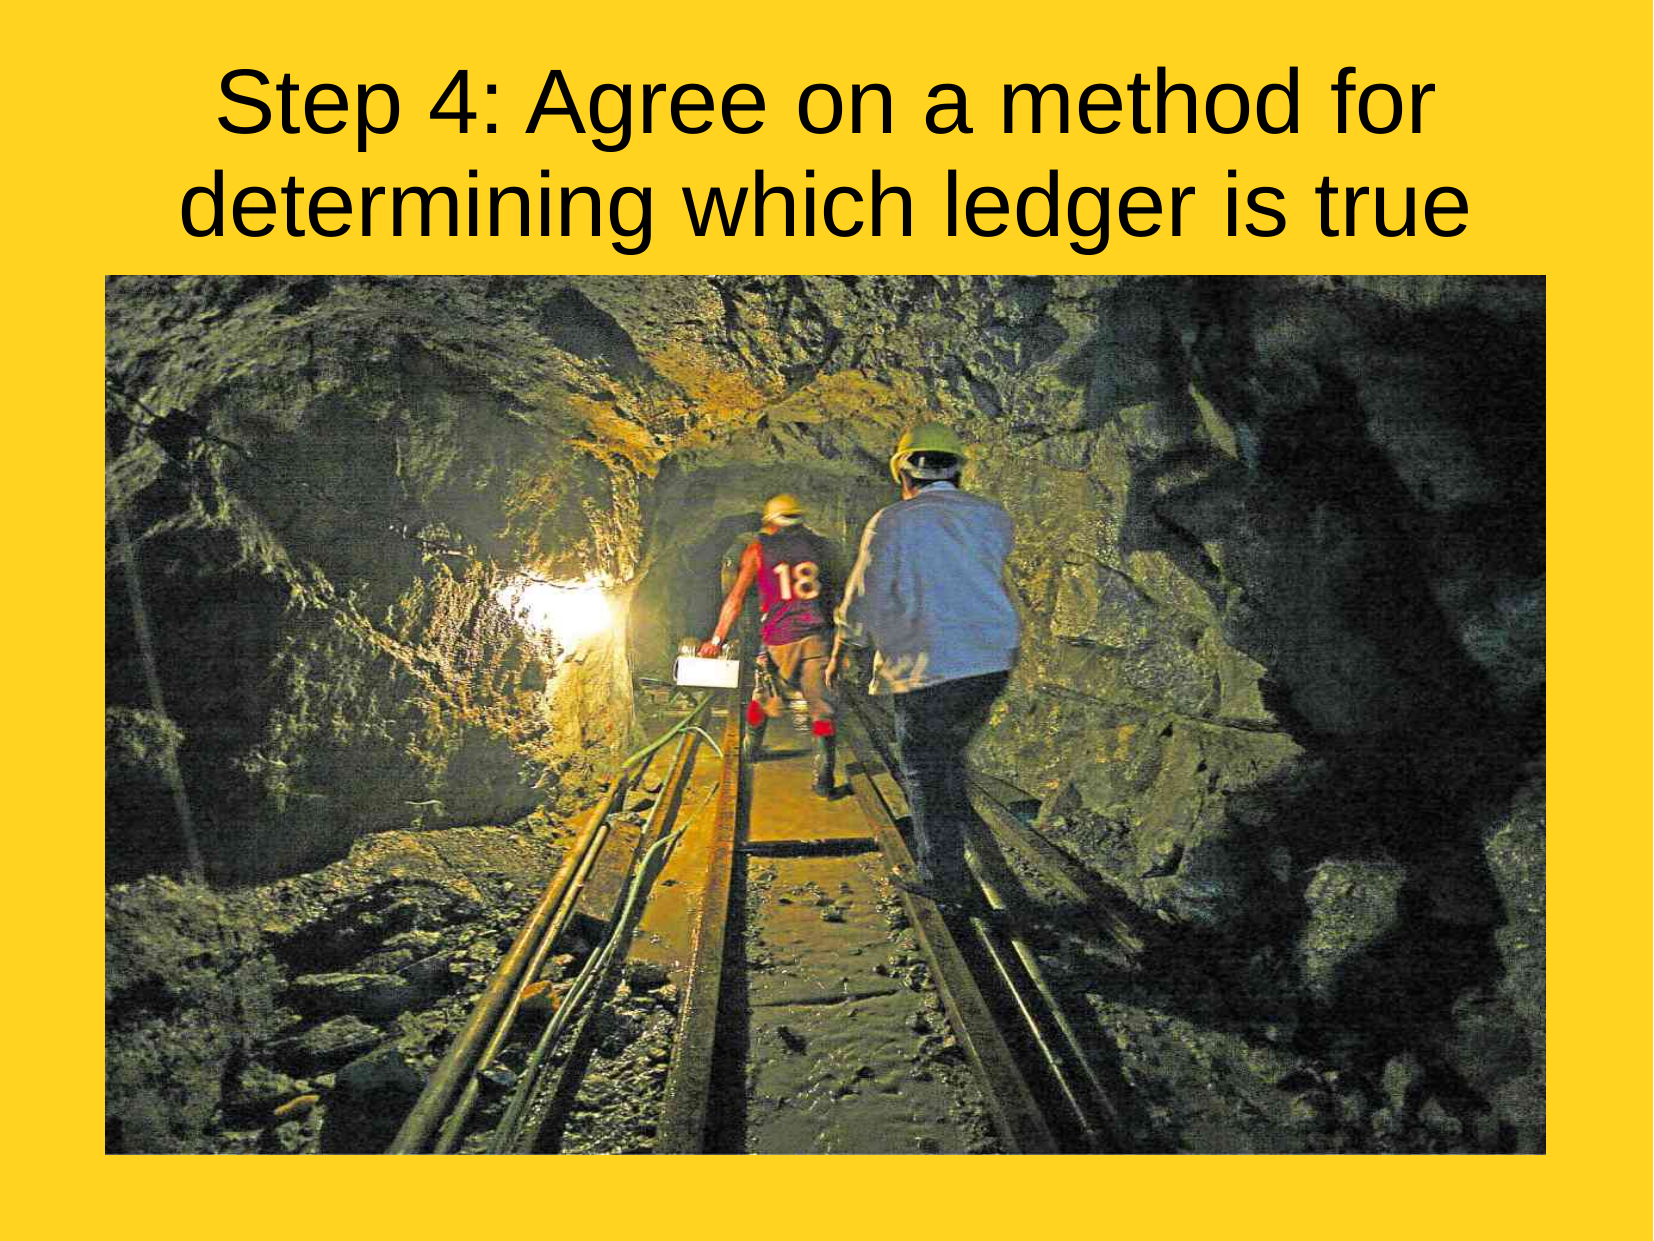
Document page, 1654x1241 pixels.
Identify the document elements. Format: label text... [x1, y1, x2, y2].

picture [105, 275, 1546, 1156]
title Step 4: Agree on a method for determining which ledger is true [82, 49, 1571, 257]
